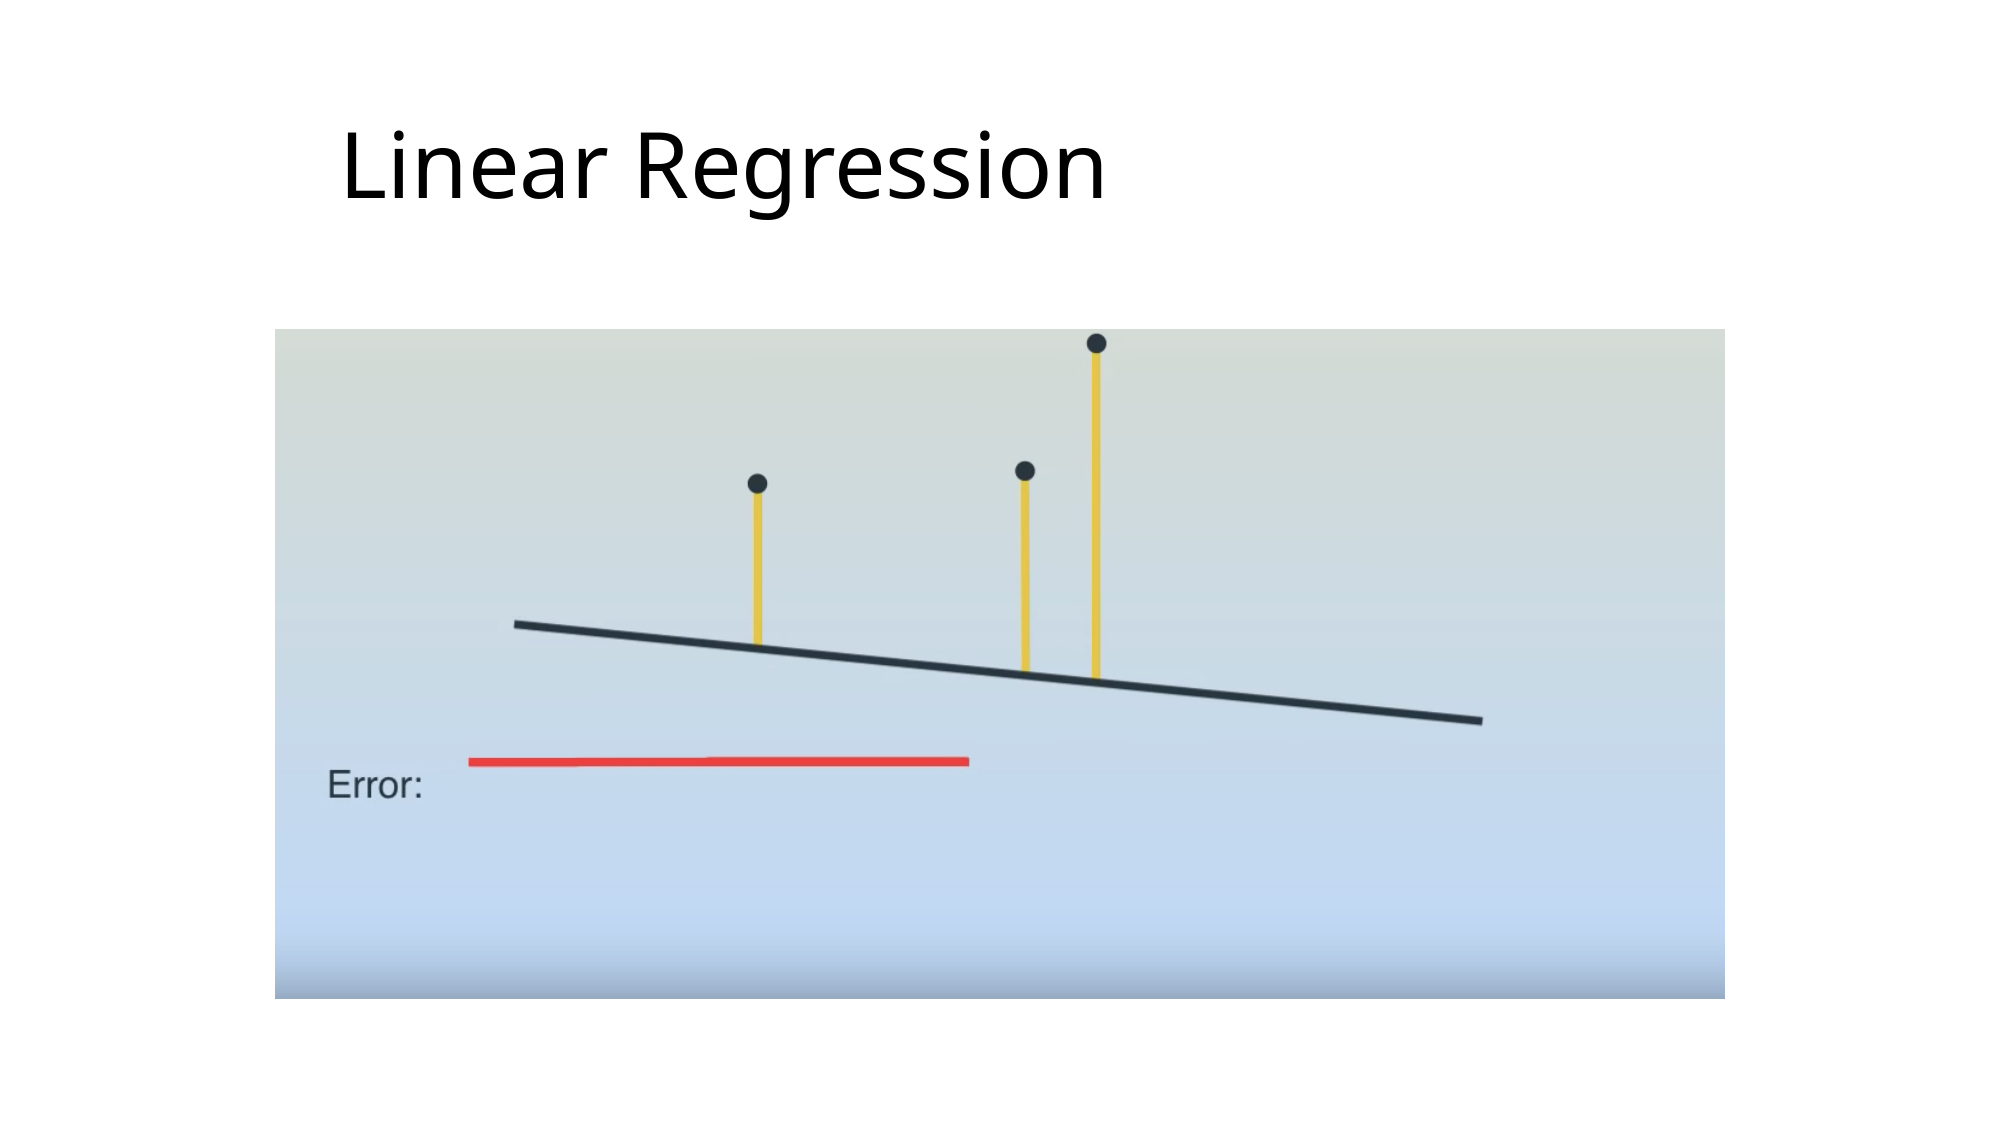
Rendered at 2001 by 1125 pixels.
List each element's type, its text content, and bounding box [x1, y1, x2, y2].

title Linear Regression [324, 87, 1675, 250]
picture [275, 329, 1725, 999]
